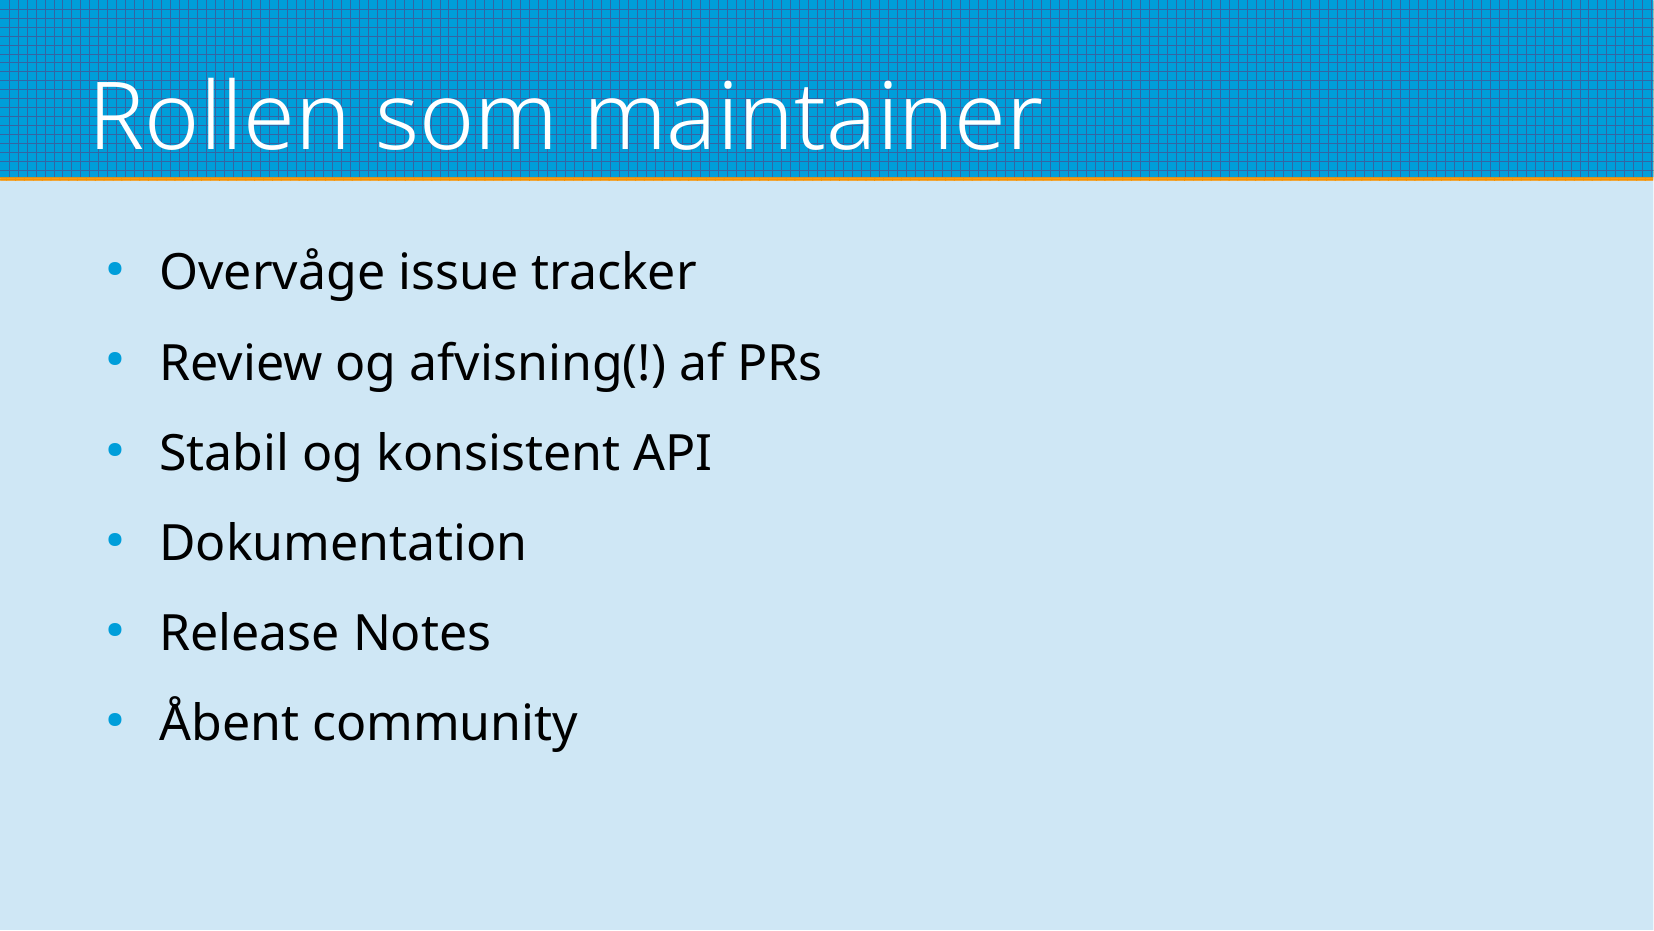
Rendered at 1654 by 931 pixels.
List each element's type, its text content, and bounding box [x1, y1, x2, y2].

list Overvåge issue tracker Review og afvisning(!) af PRs Stabil og konsistent API Dokumentation Release Notes Åbent community [88, 236, 1565, 813]
title Rollen som maintainer [88, 14, 1565, 178]
